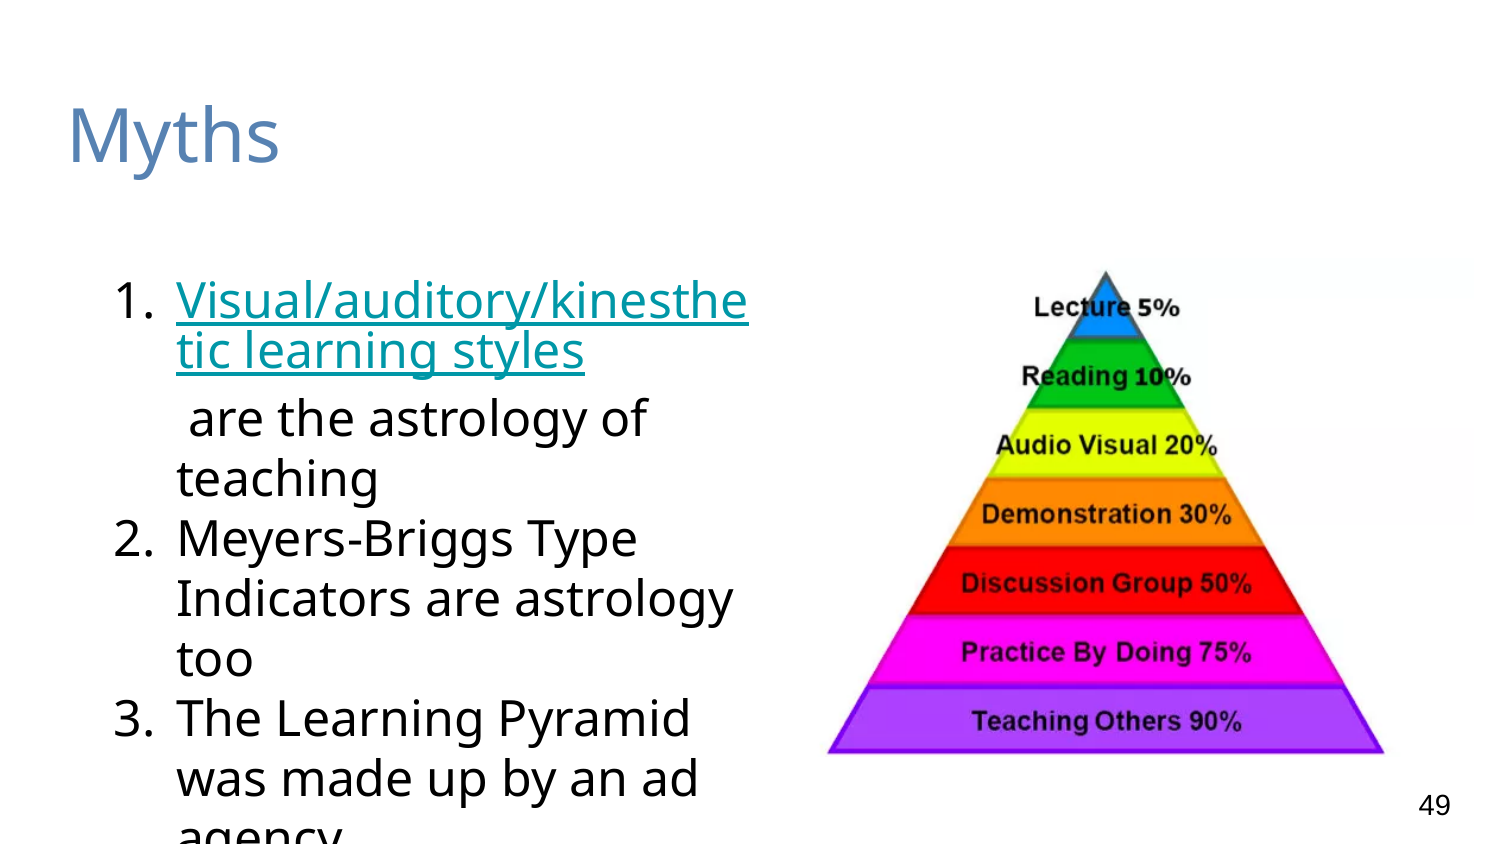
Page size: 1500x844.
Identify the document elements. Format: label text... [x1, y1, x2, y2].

text_box Visual/auditory/kinesthetic learning styles are the astrology of teaching Meyers-Briggs Type Indicators are astrology too The Learning Pyramid was made up by an ad agency [86, 253, 768, 762]
title Myths [51, 72, 1449, 167]
picture [773, 258, 1474, 757]
